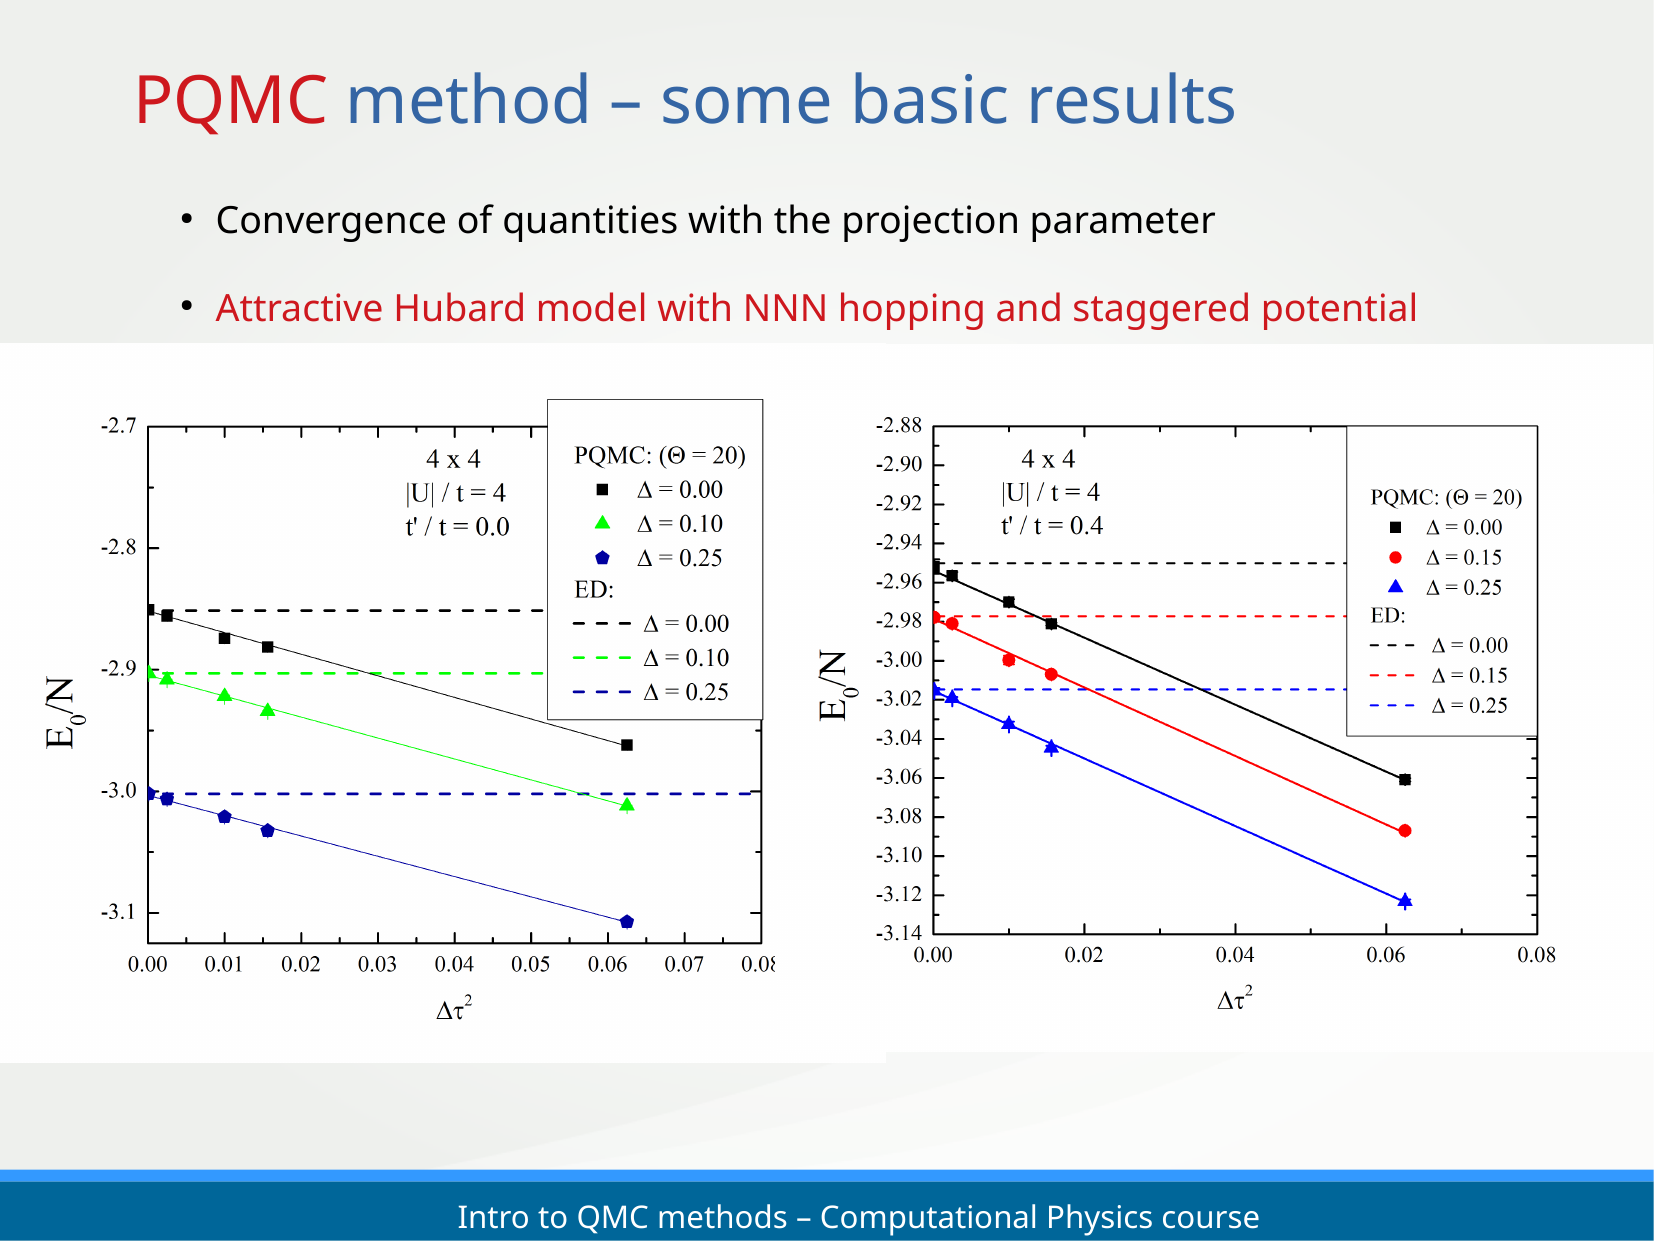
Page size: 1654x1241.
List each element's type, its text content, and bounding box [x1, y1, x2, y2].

text_box Attractive Hubard model with NNN hopping and staggered potential [165, 273, 1394, 331]
text_box PQMC method – some basic results [82, 45, 1624, 187]
picture [0, 0, 1654, 1169]
text_box Convergence of quantities with the projection parameter [165, 186, 1216, 244]
